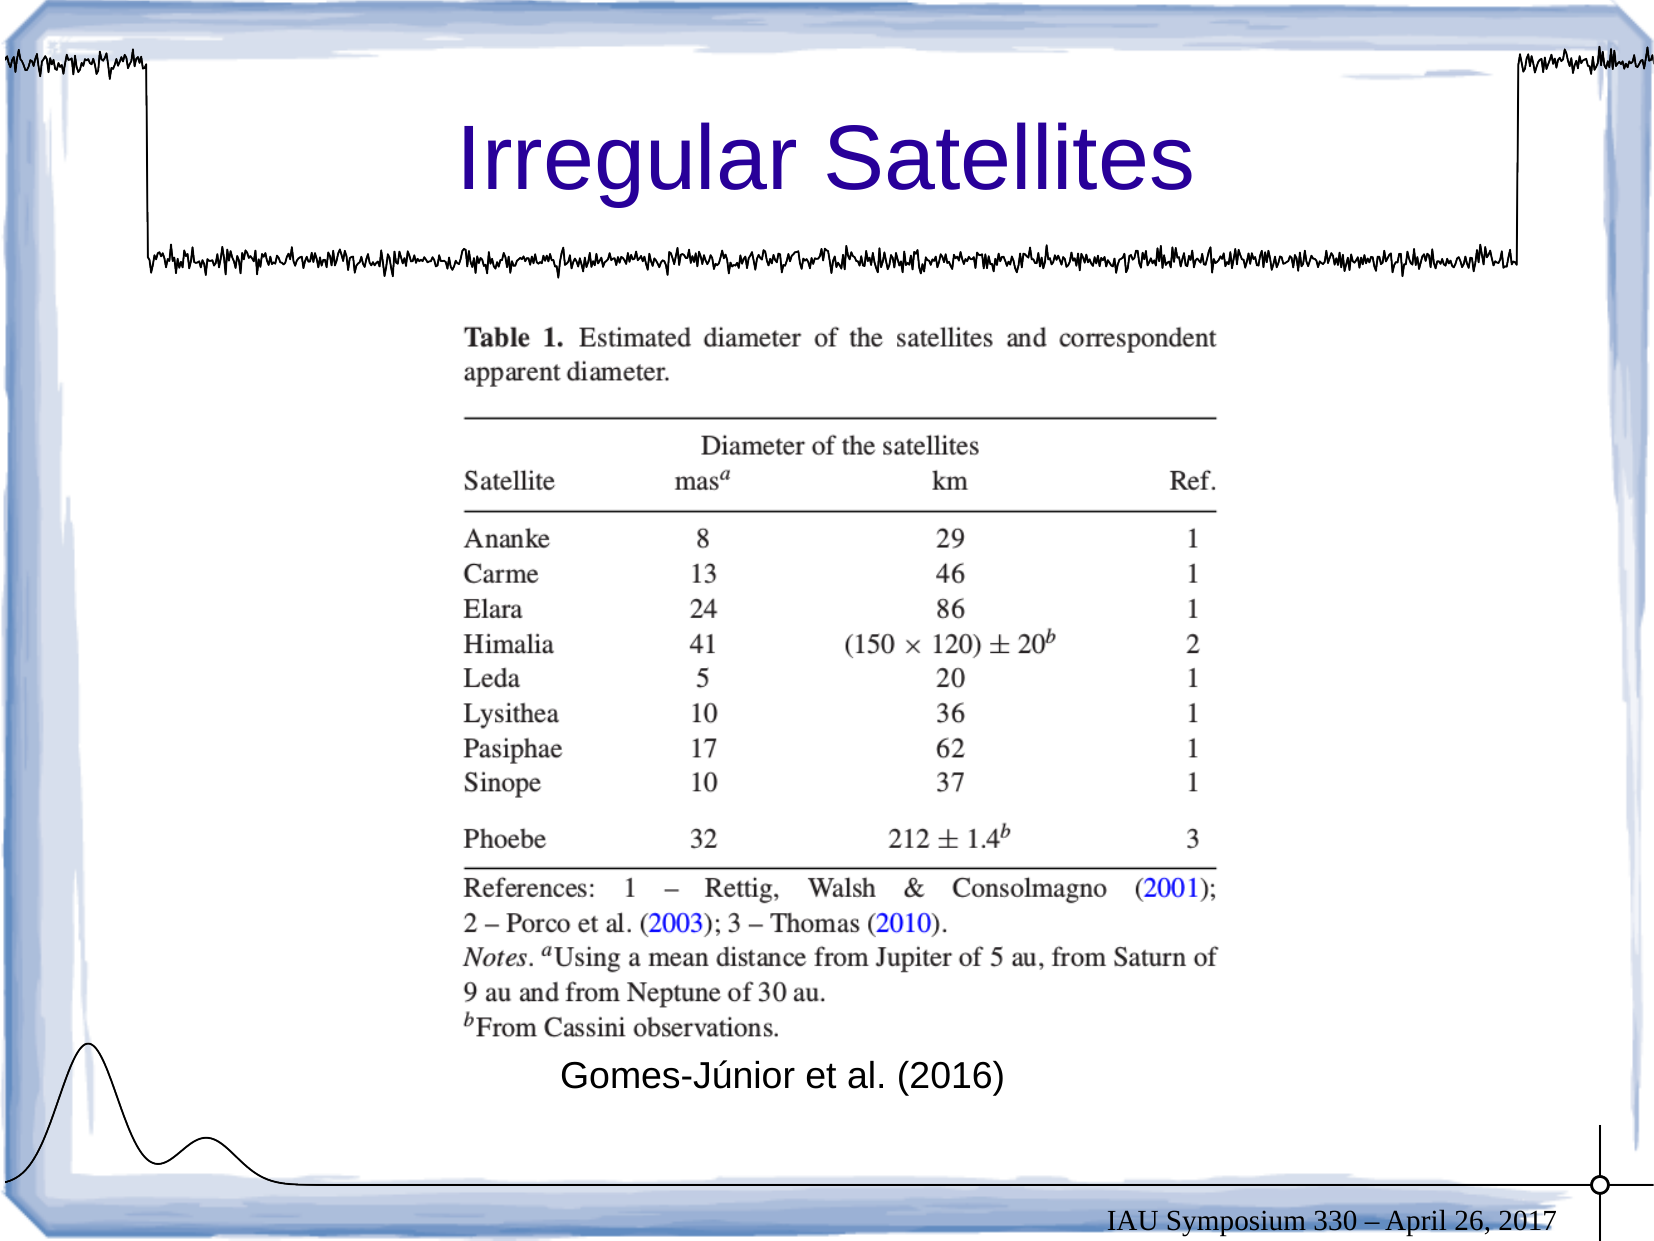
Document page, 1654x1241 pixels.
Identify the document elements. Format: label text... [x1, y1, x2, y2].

text_box IAU Symposium 330 – April 26, 2017 [1070, 1201, 1595, 1232]
picture [0, 0, 1654, 1241]
